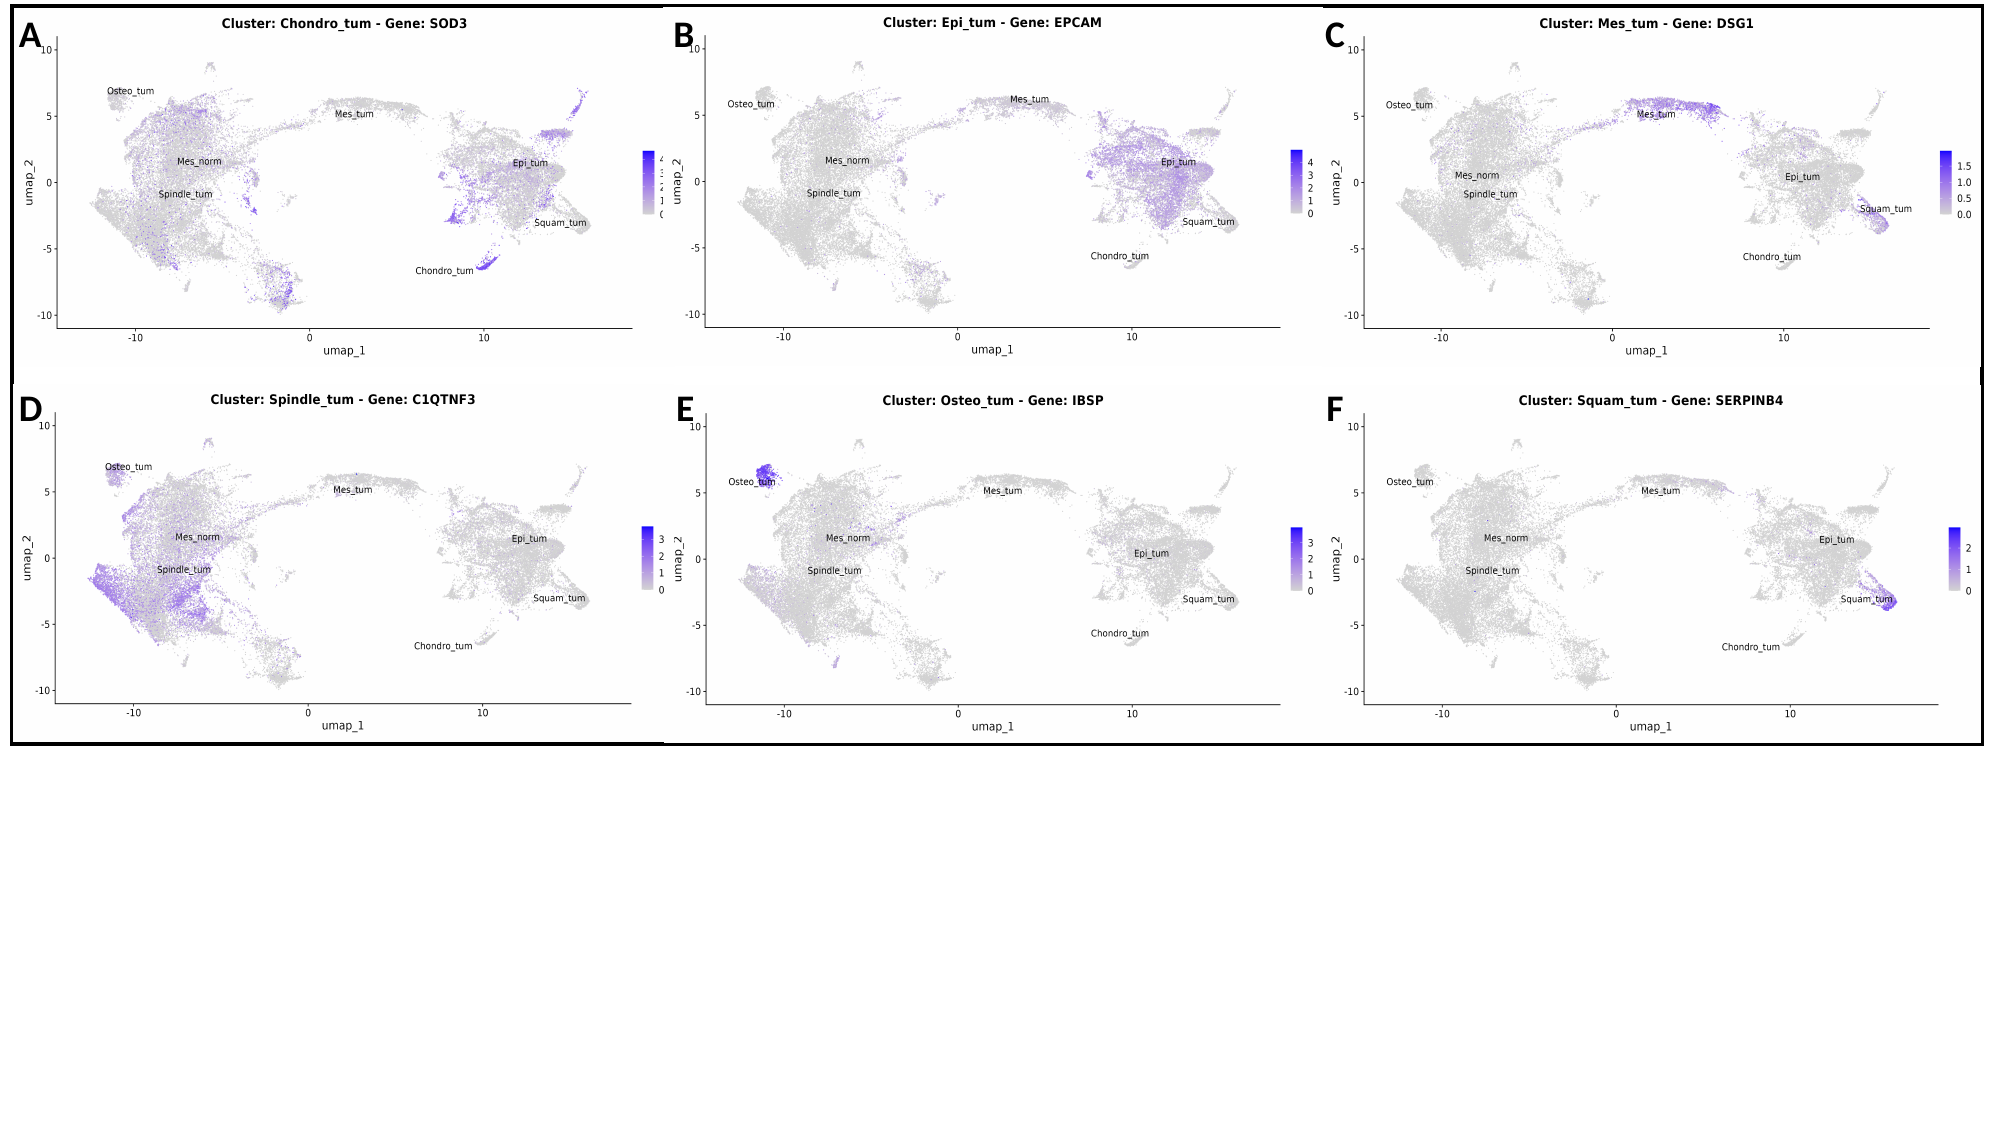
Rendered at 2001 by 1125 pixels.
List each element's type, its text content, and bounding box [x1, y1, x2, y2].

picture [15, 7, 1981, 367]
text_box B [658, 2, 707, 63]
text_box D [4, 376, 52, 437]
text_box C [1310, 2, 1359, 63]
picture [13, 384, 1981, 743]
text_box E [661, 376, 710, 437]
text_box F [1311, 376, 1360, 437]
text_box A [4, 2, 52, 63]
